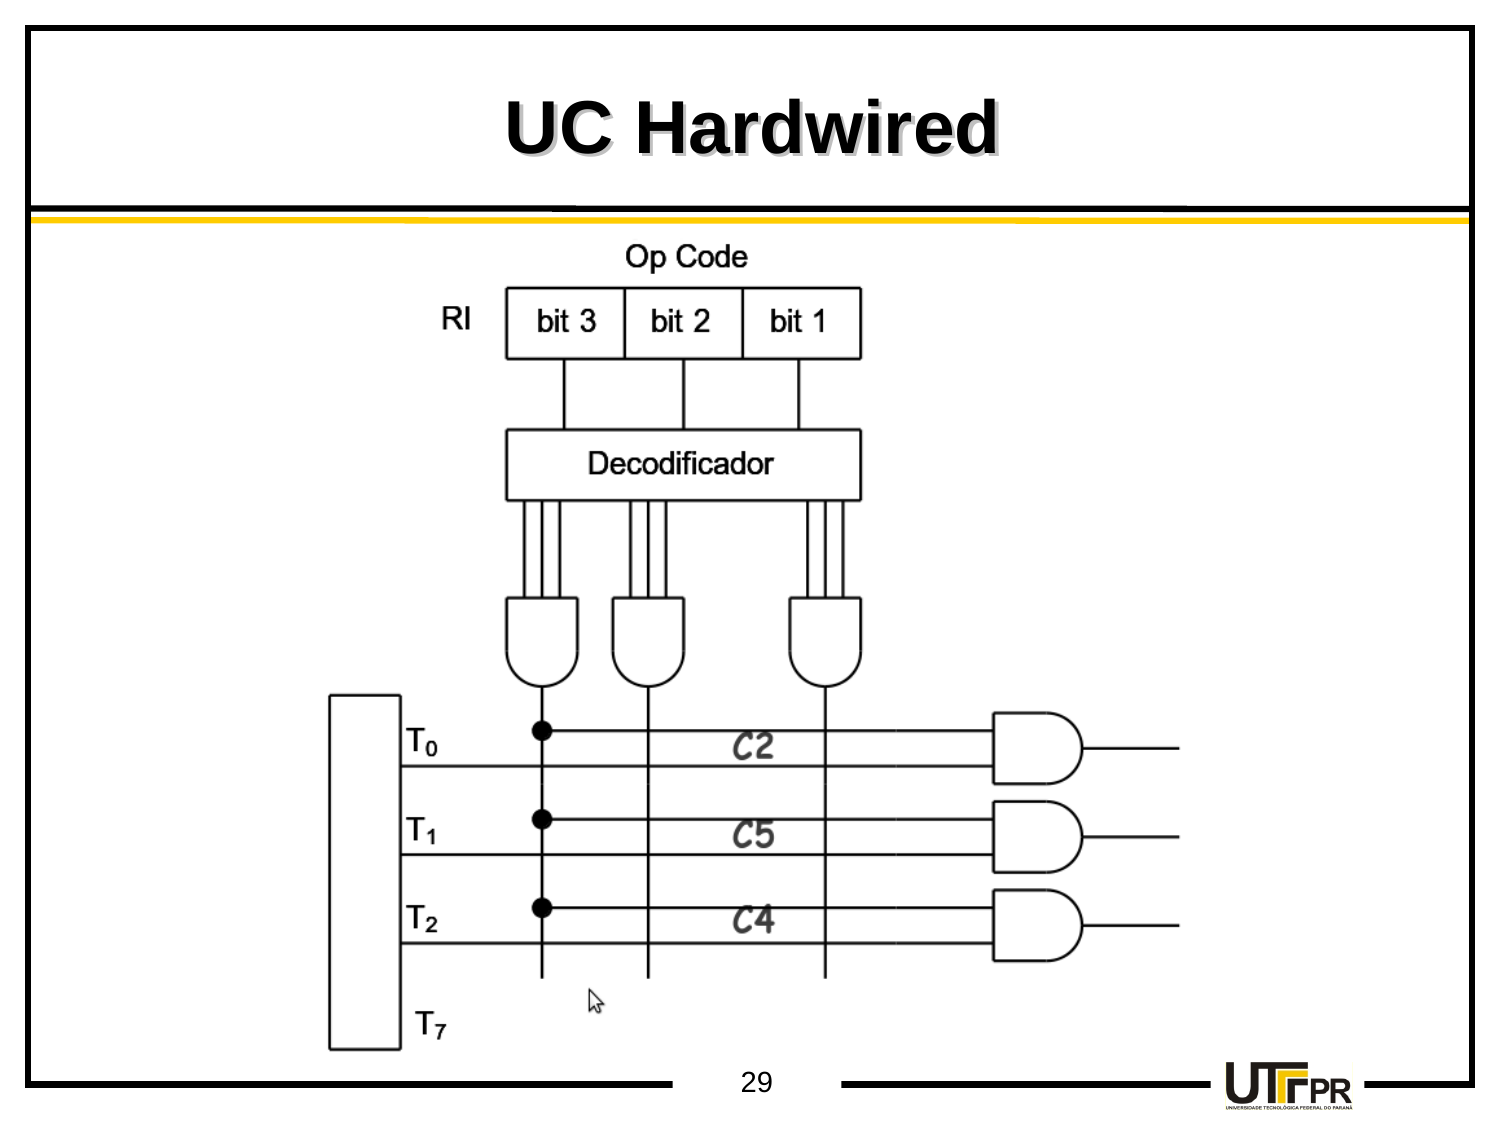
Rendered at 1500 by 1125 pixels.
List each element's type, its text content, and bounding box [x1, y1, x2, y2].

picture [287, 230, 1213, 1063]
title UC Hardwired [29, 85, 1477, 180]
picture [1225, 1062, 1353, 1110]
